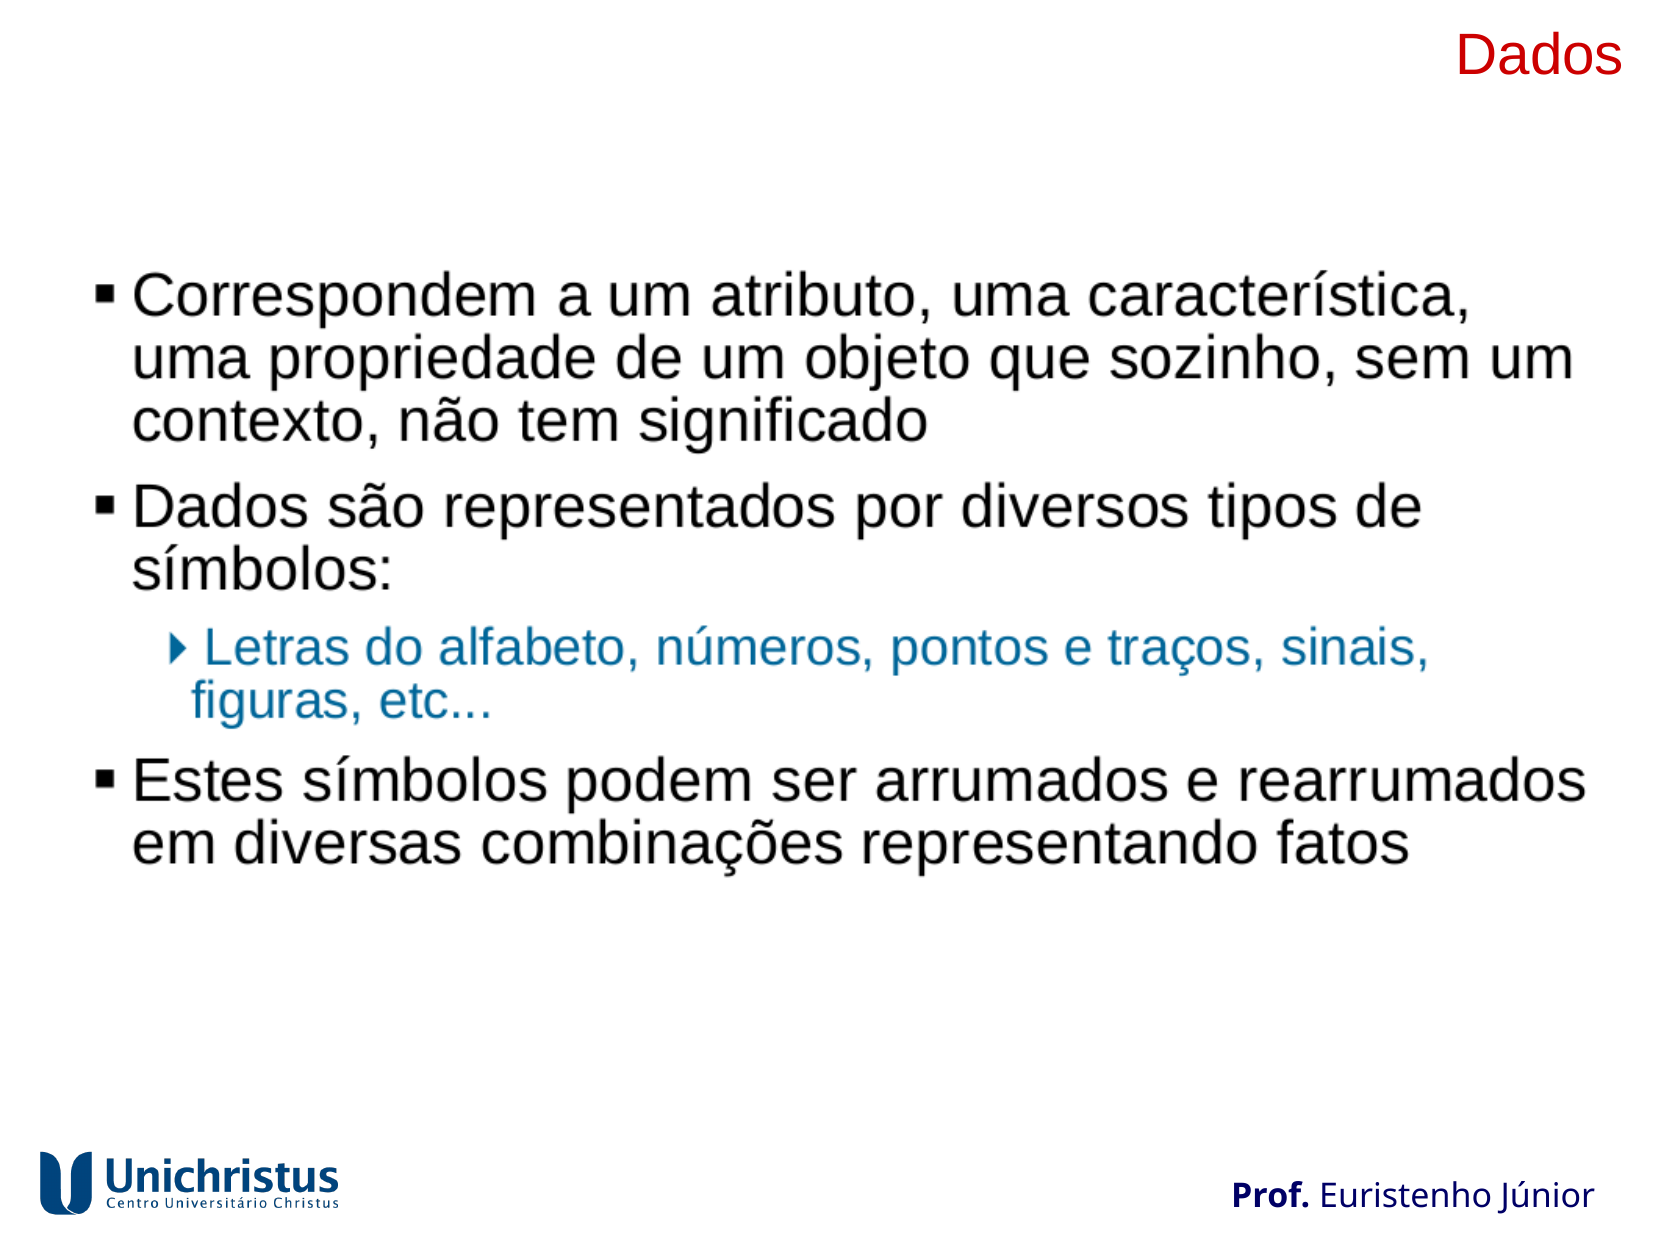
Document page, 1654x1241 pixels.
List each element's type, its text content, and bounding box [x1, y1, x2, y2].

text_box Prof. Euristenho Júnior [1216, 1163, 1654, 1224]
picture [66, 247, 1619, 895]
picture [35, 1148, 343, 1217]
text_box Dados [1440, 14, 1654, 95]
